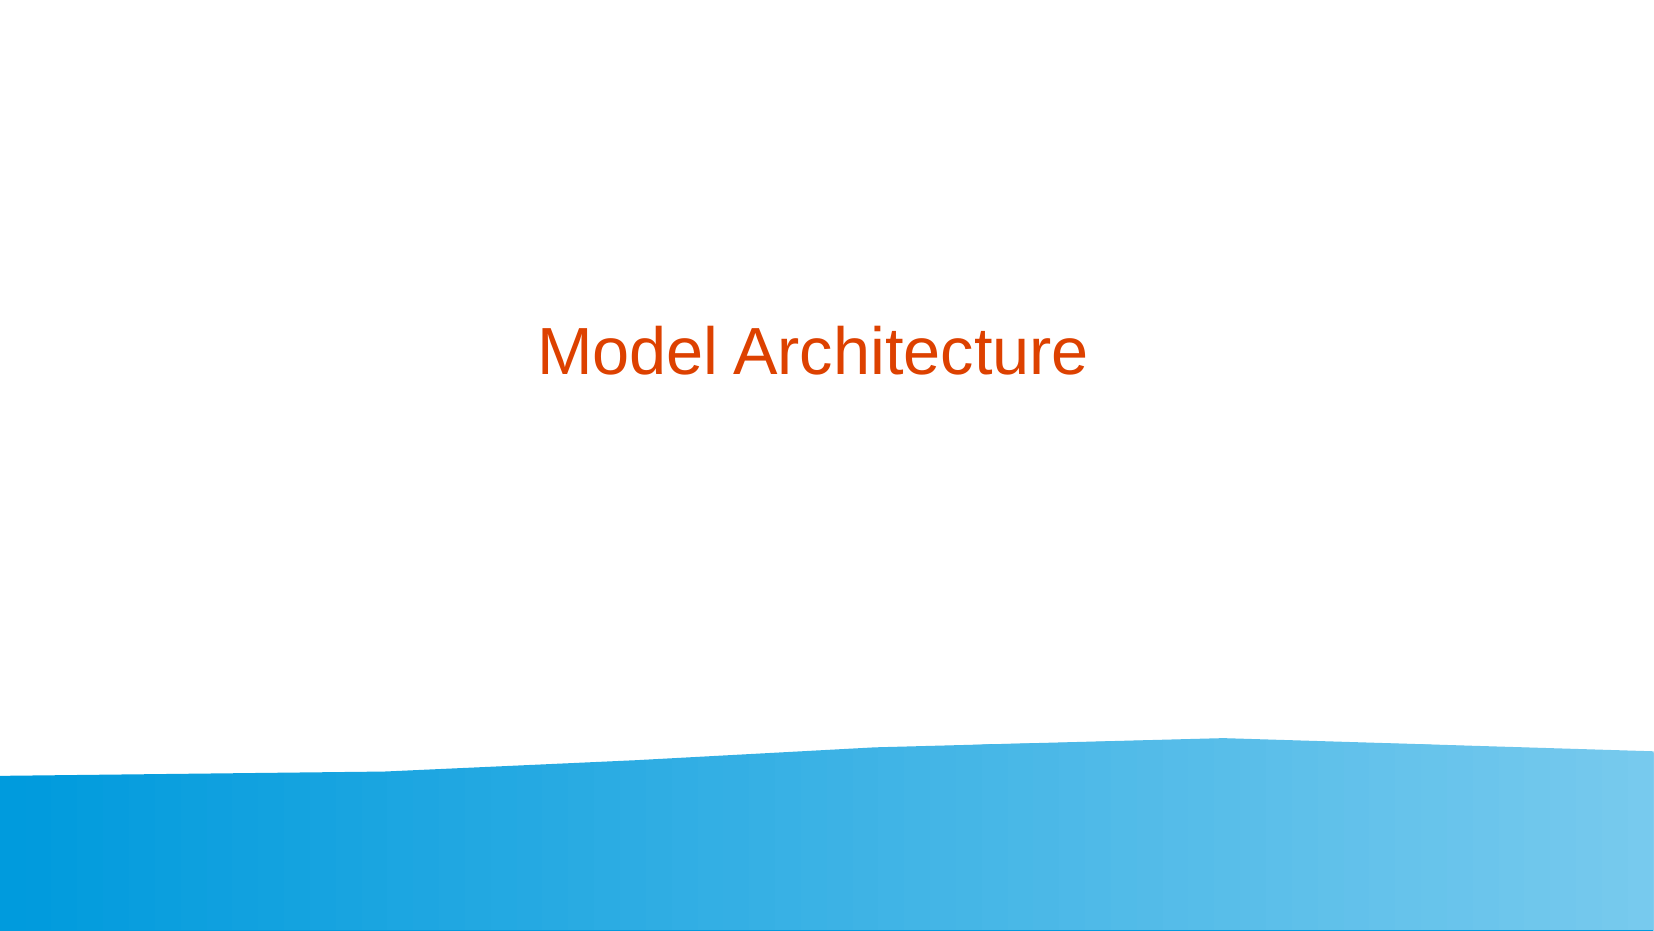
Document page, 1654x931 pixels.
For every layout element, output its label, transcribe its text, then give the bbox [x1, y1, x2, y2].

title Model Architecture [75, 262, 1552, 440]
